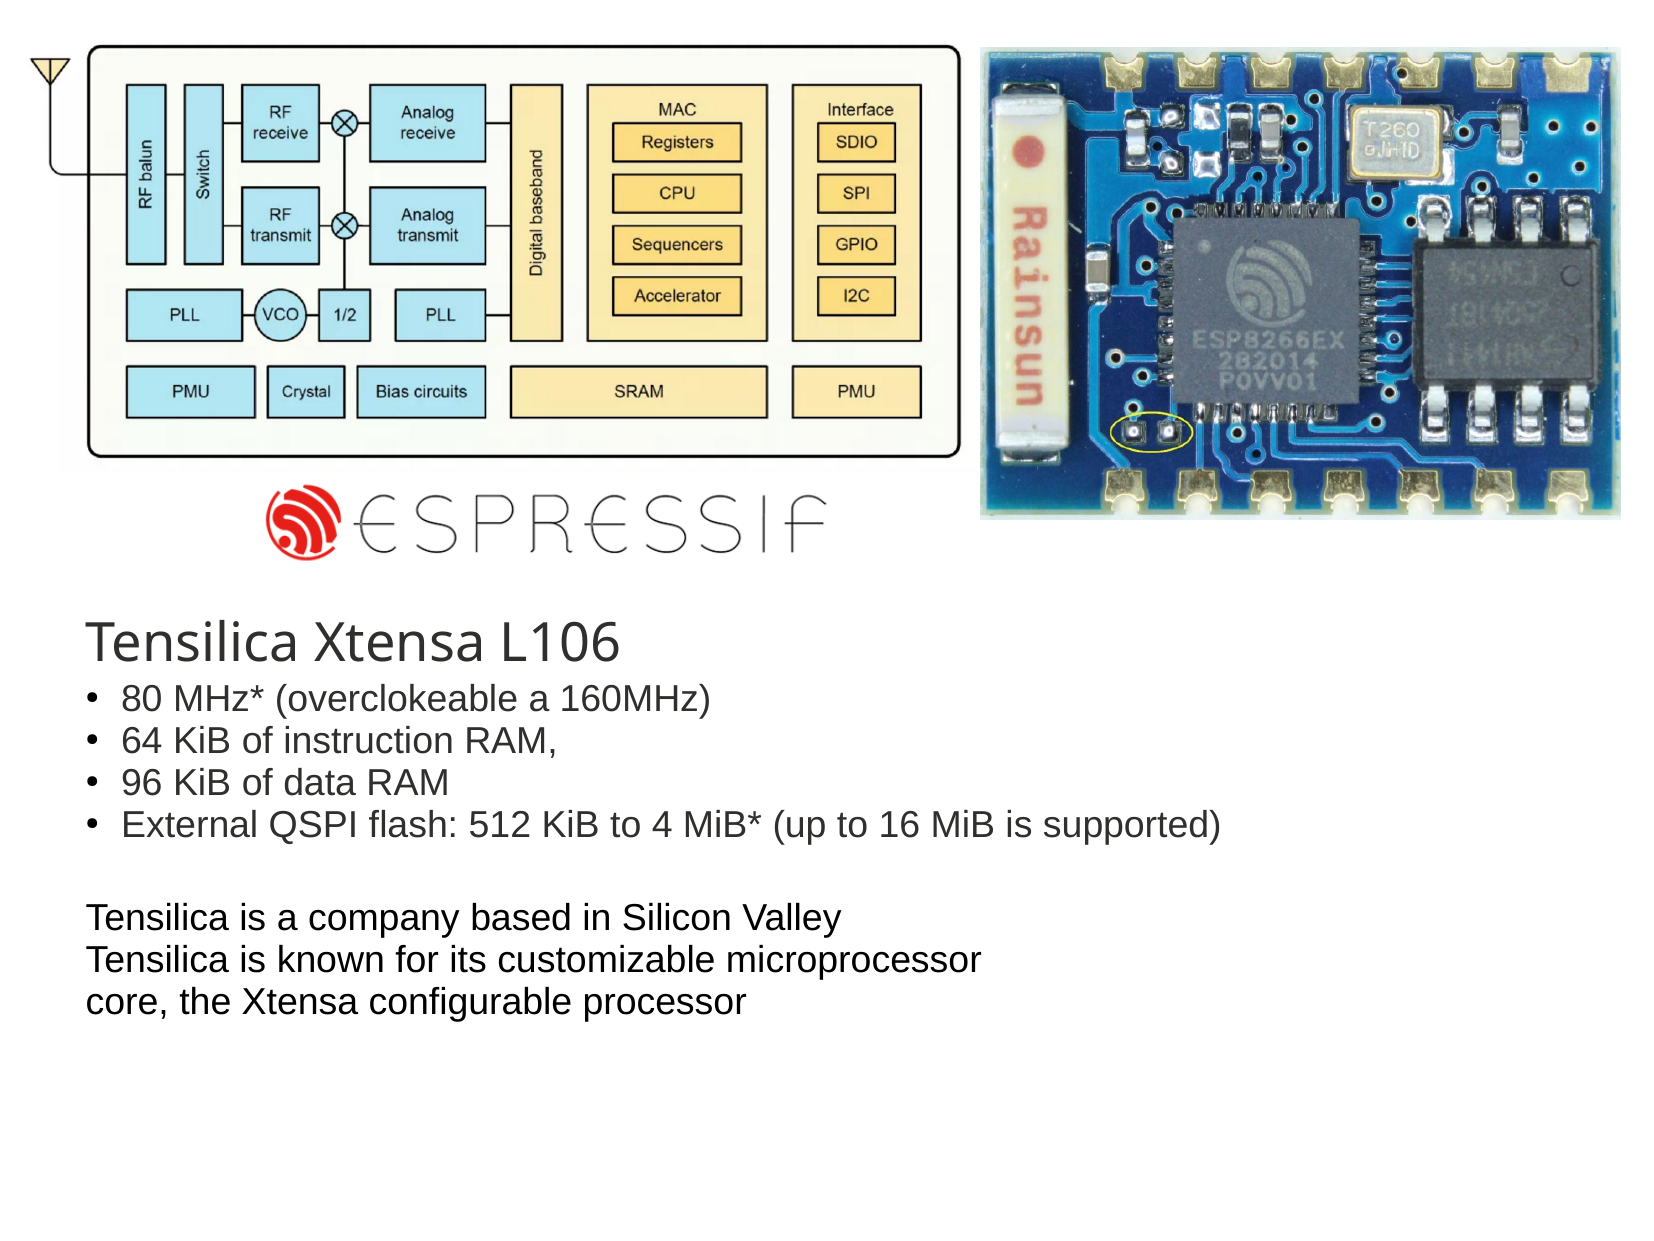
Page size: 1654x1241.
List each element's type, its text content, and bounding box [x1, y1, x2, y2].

text_box Tensilica Xtensa L106 80 MHz* (overclokeable a 160MHz) 64 KiB of instruction RAM, 96 KiB of data RAM External QSPI flash: 512 KiB to 4 MiB* (up to 16 MiB is supported) Tensilica is a company based in Silicon Valley Tensilica is known for its customizable microprocessor core, the Xtensa configurable processor [70, 596, 1238, 1077]
picture [23, 20, 979, 567]
picture [980, 47, 1621, 520]
